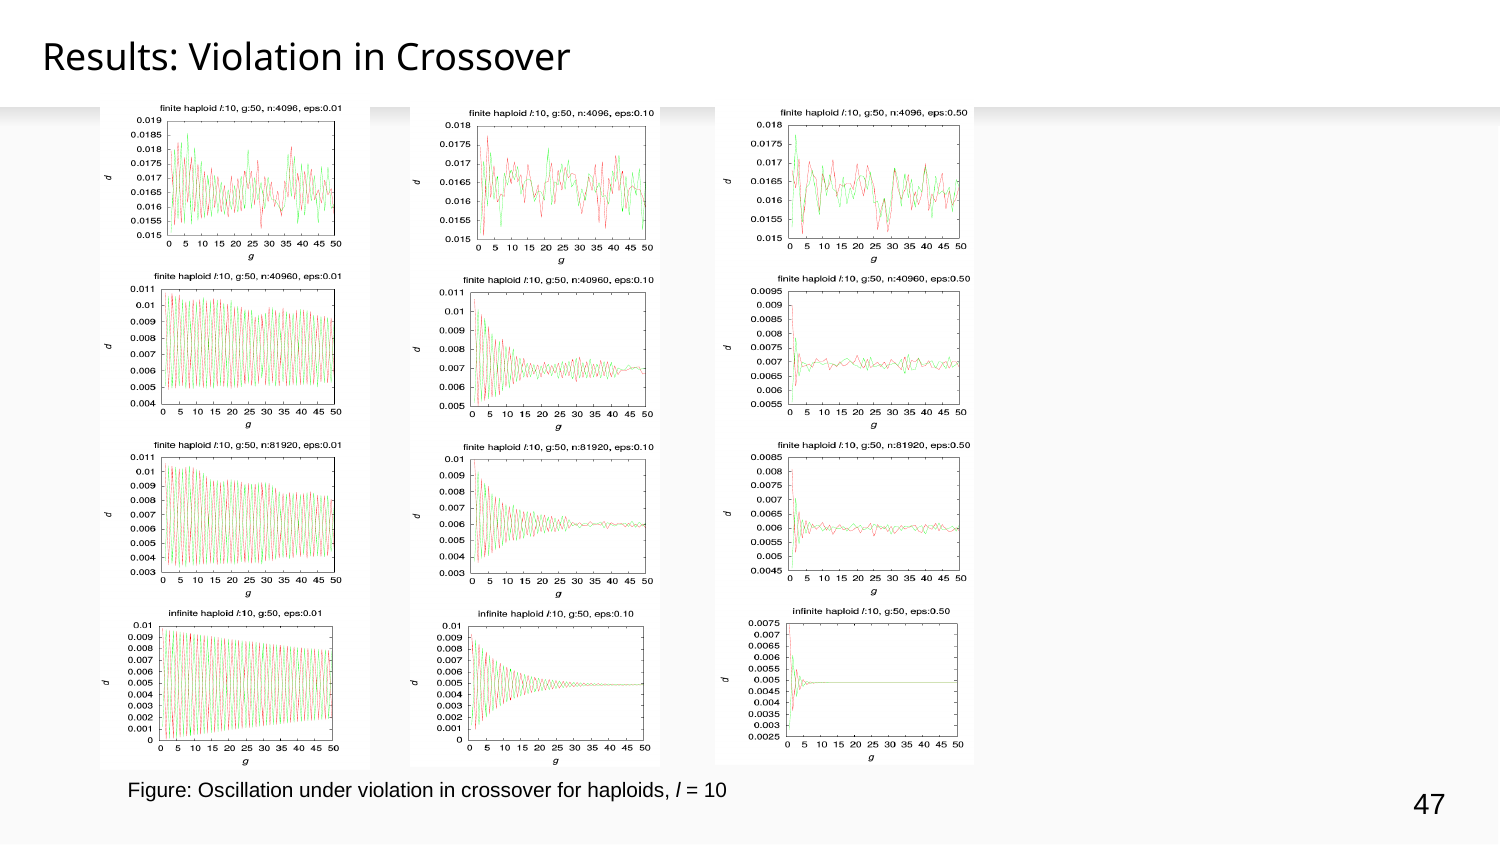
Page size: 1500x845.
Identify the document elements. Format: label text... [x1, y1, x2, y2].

picture [410, 95, 660, 767]
title Results: Violation in Crossover [42, 6, 1491, 106]
picture [100, 86, 370, 770]
picture [715, 94, 974, 765]
text_box Figure: Oscillation under violation in crossover for haploids, l = 10 [112, 771, 860, 811]
